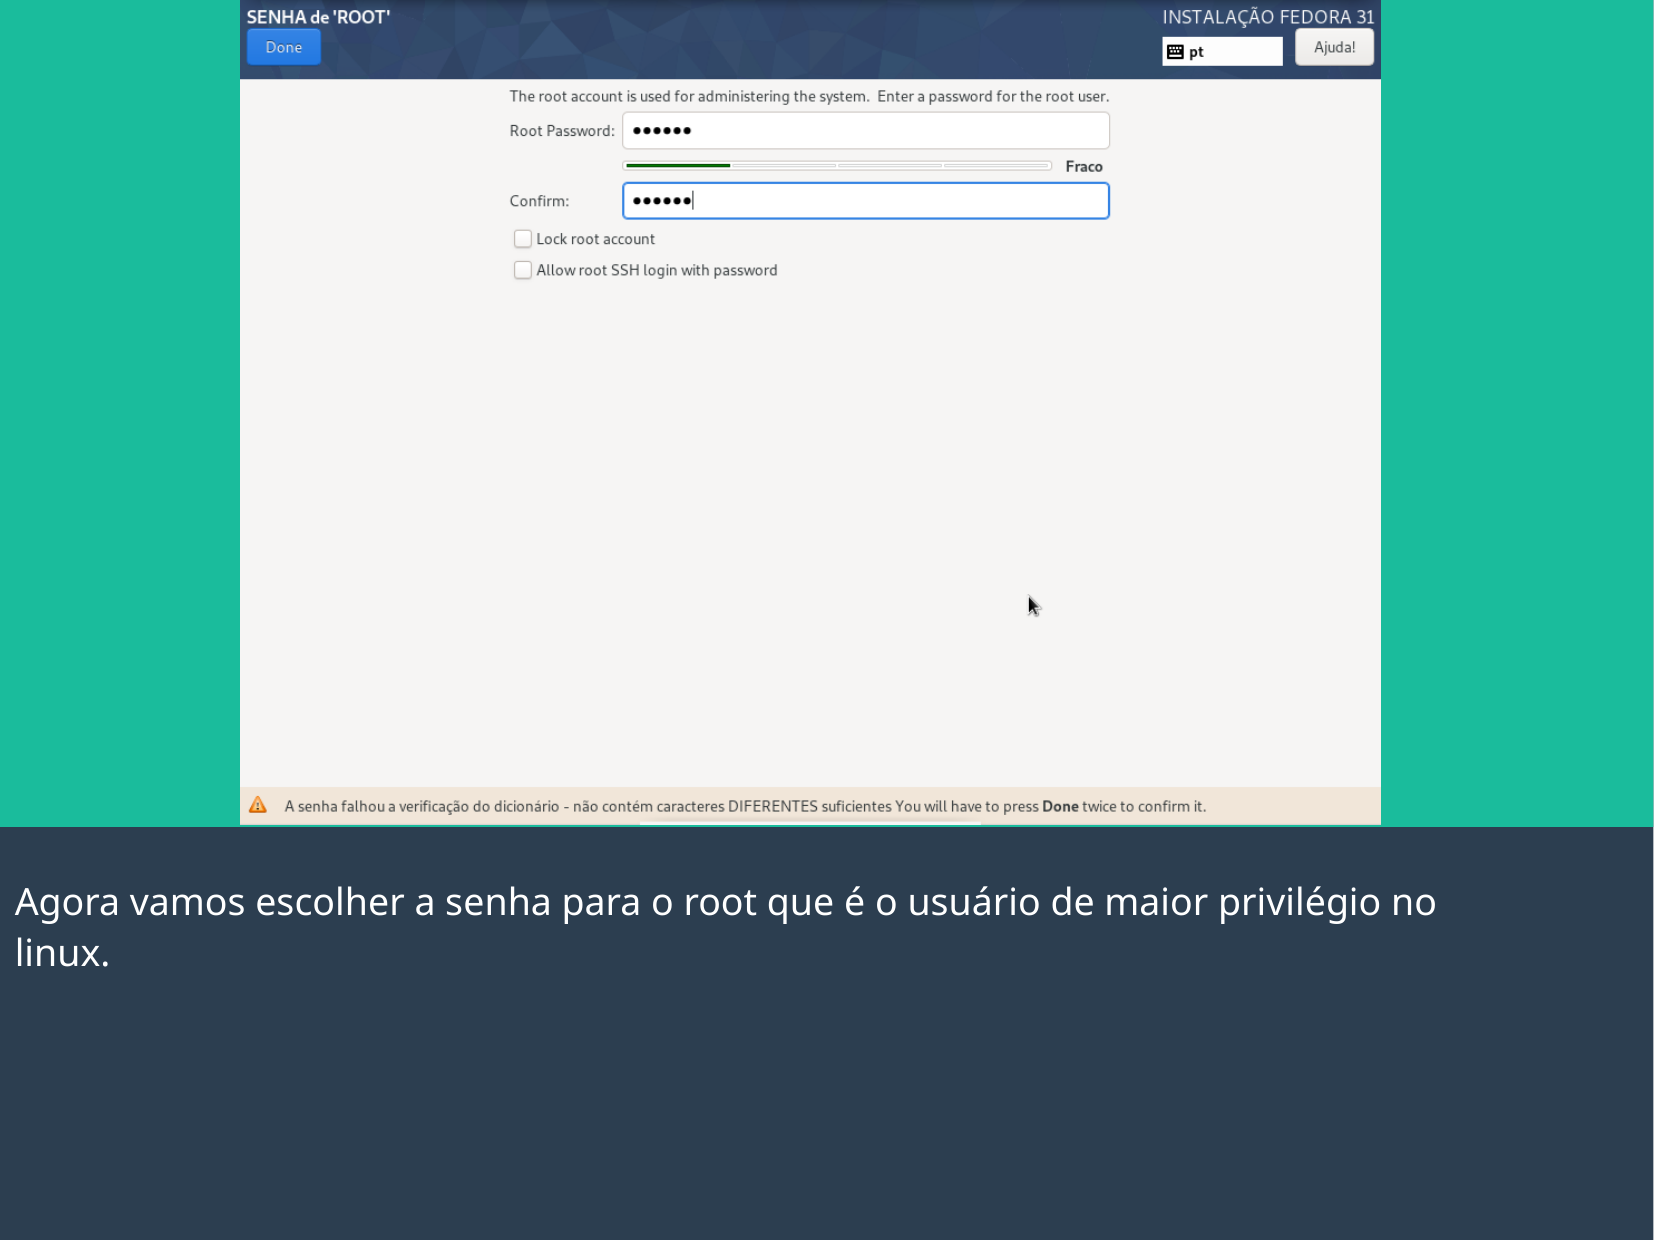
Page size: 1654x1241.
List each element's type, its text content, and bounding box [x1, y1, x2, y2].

picture [240, 0, 1381, 825]
text_box Agora vamos escolher a senha para o root que é o usuário de maior privilégio no linux. [0, 868, 1516, 971]
